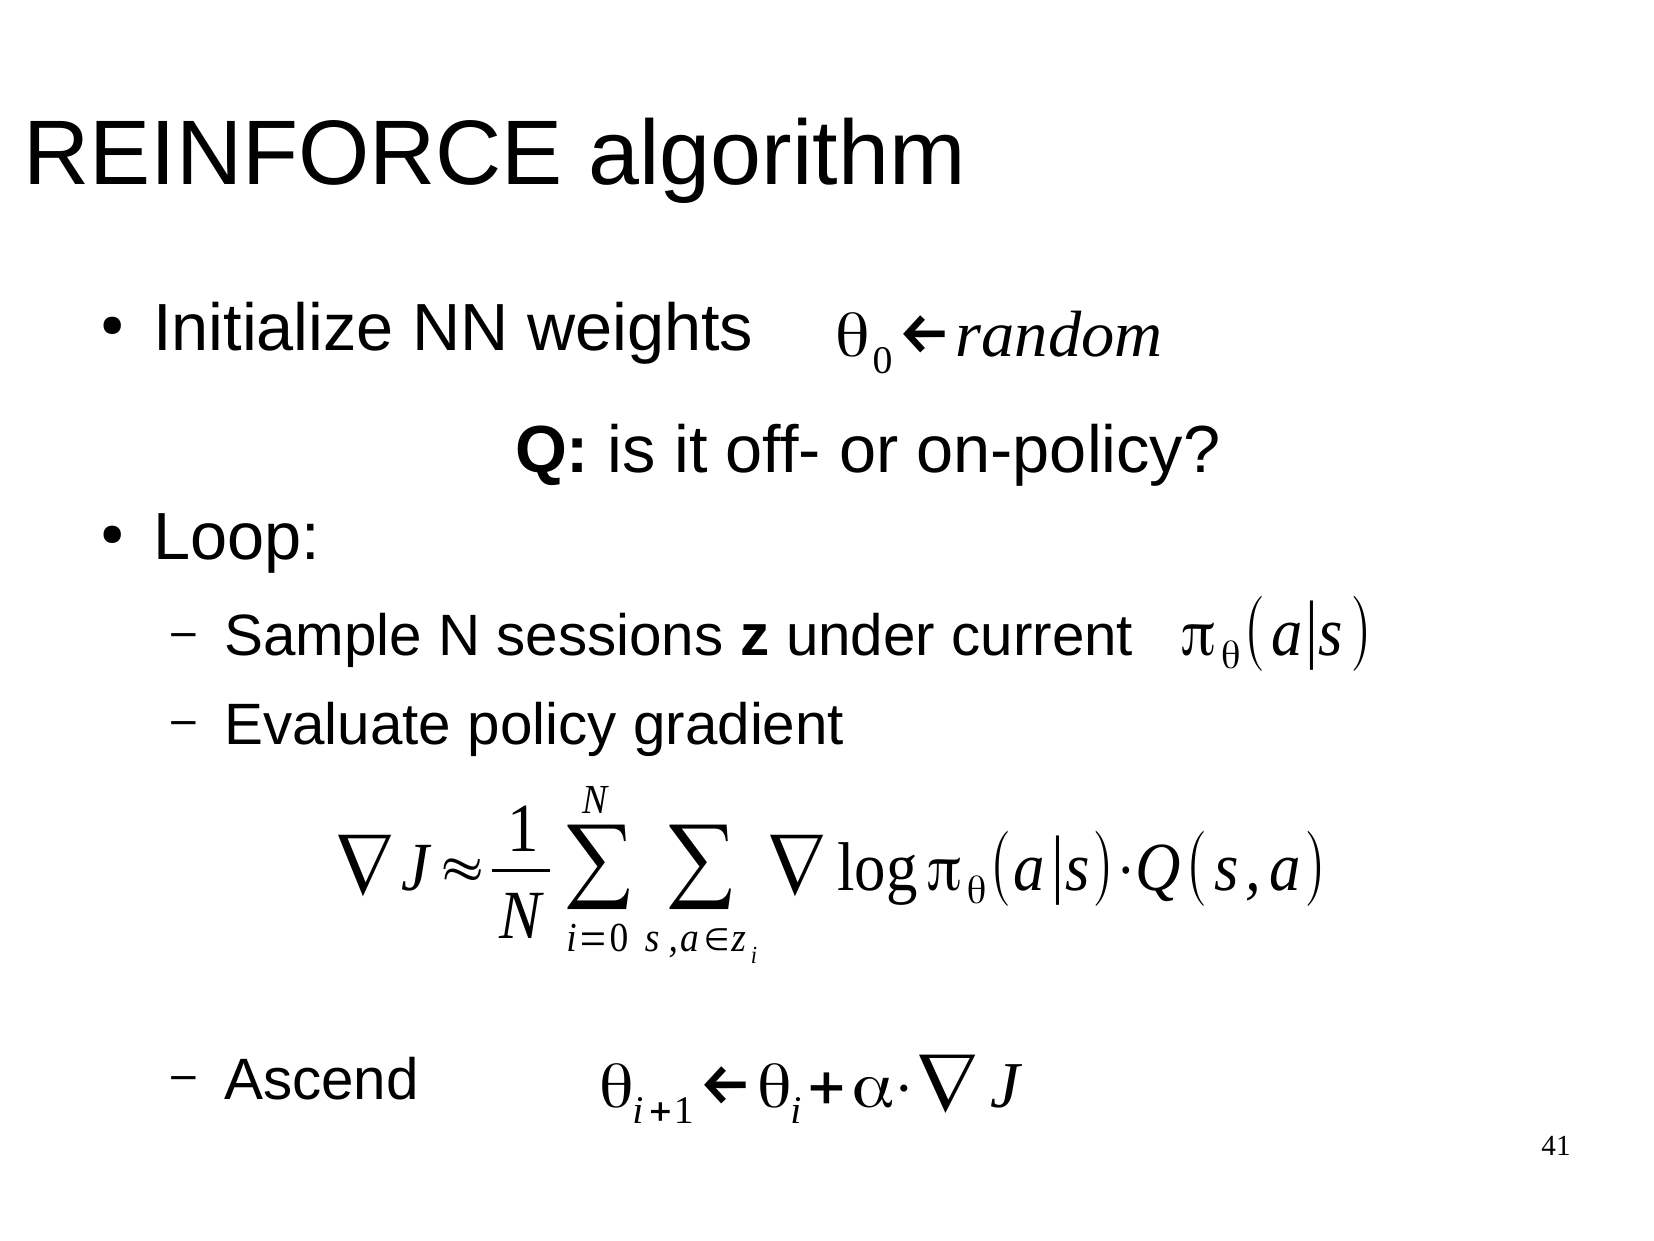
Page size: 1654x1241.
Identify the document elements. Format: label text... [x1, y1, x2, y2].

text_box Q: is it off- or on-policy? [500, 404, 1238, 495]
chart [582, 1049, 1042, 1134]
list Initialize NN weights Loop: Sample N sessions z under current Evaluate policy gradient Ascend [82, 290, 1571, 1186]
title REINFORCE algorithm [23, 49, 1512, 257]
chart [818, 299, 1179, 384]
chart [1166, 590, 1385, 674]
